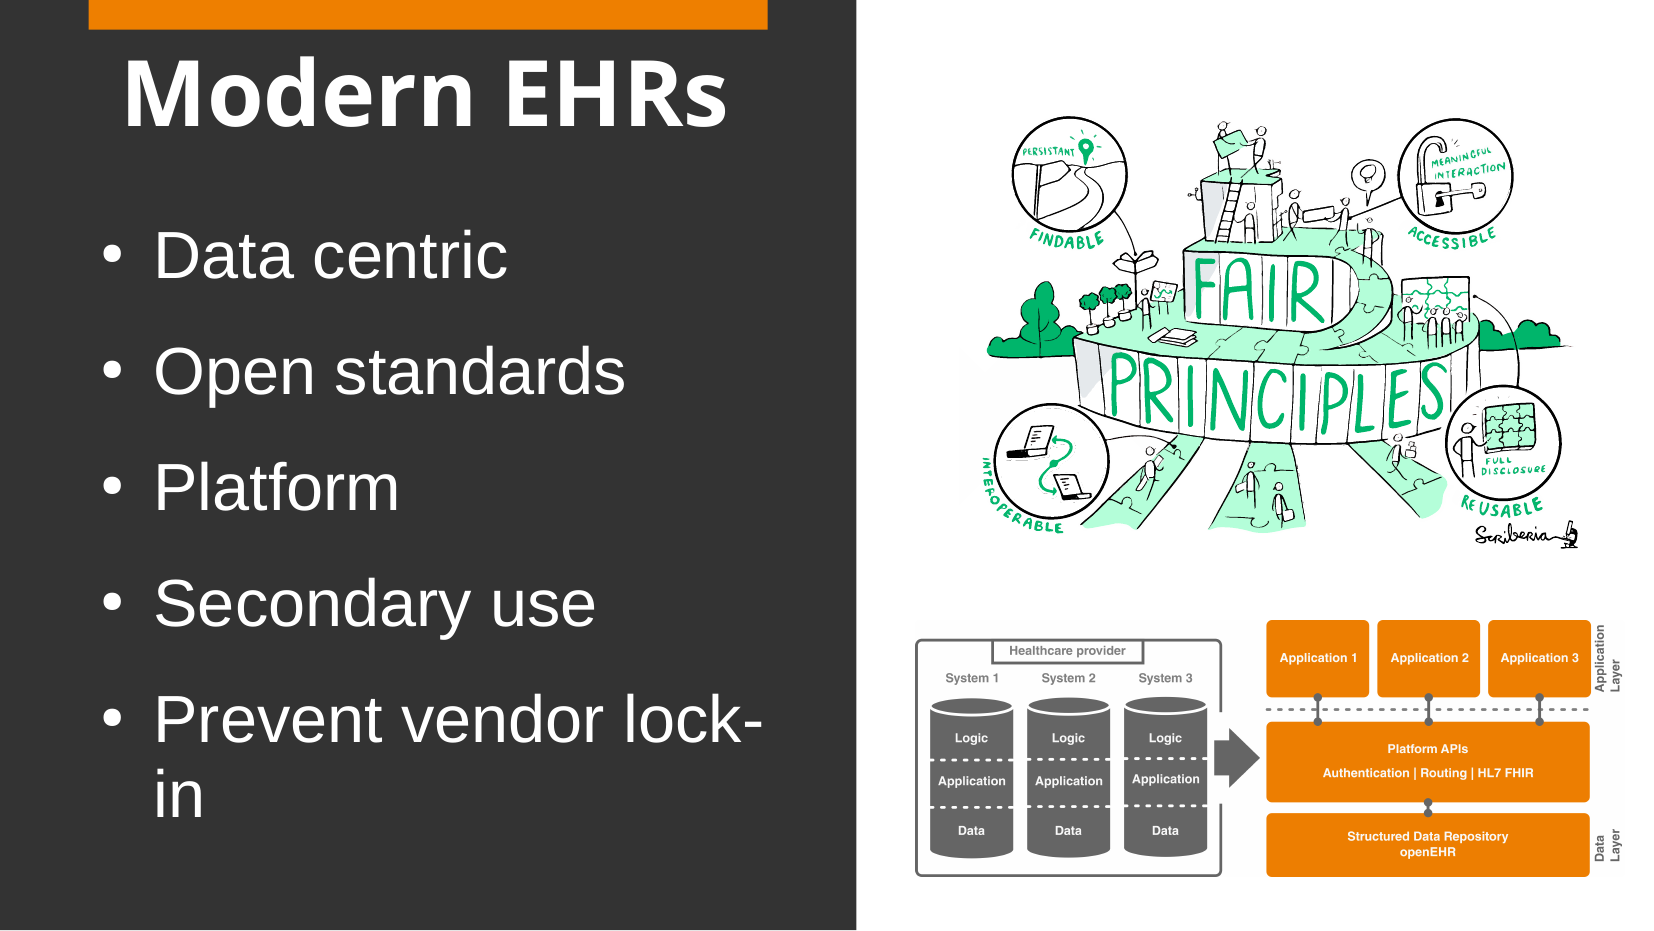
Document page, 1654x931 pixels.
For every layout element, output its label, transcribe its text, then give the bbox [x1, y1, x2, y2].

picture [915, 620, 1625, 877]
list Data centric Open standards Platform Secondary use Prevent vendor lock-in [82, 217, 768, 857]
picture [959, 98, 1595, 562]
title Modern EHRs [82, 13, 768, 169]
text_box [0, 0, 857, 931]
